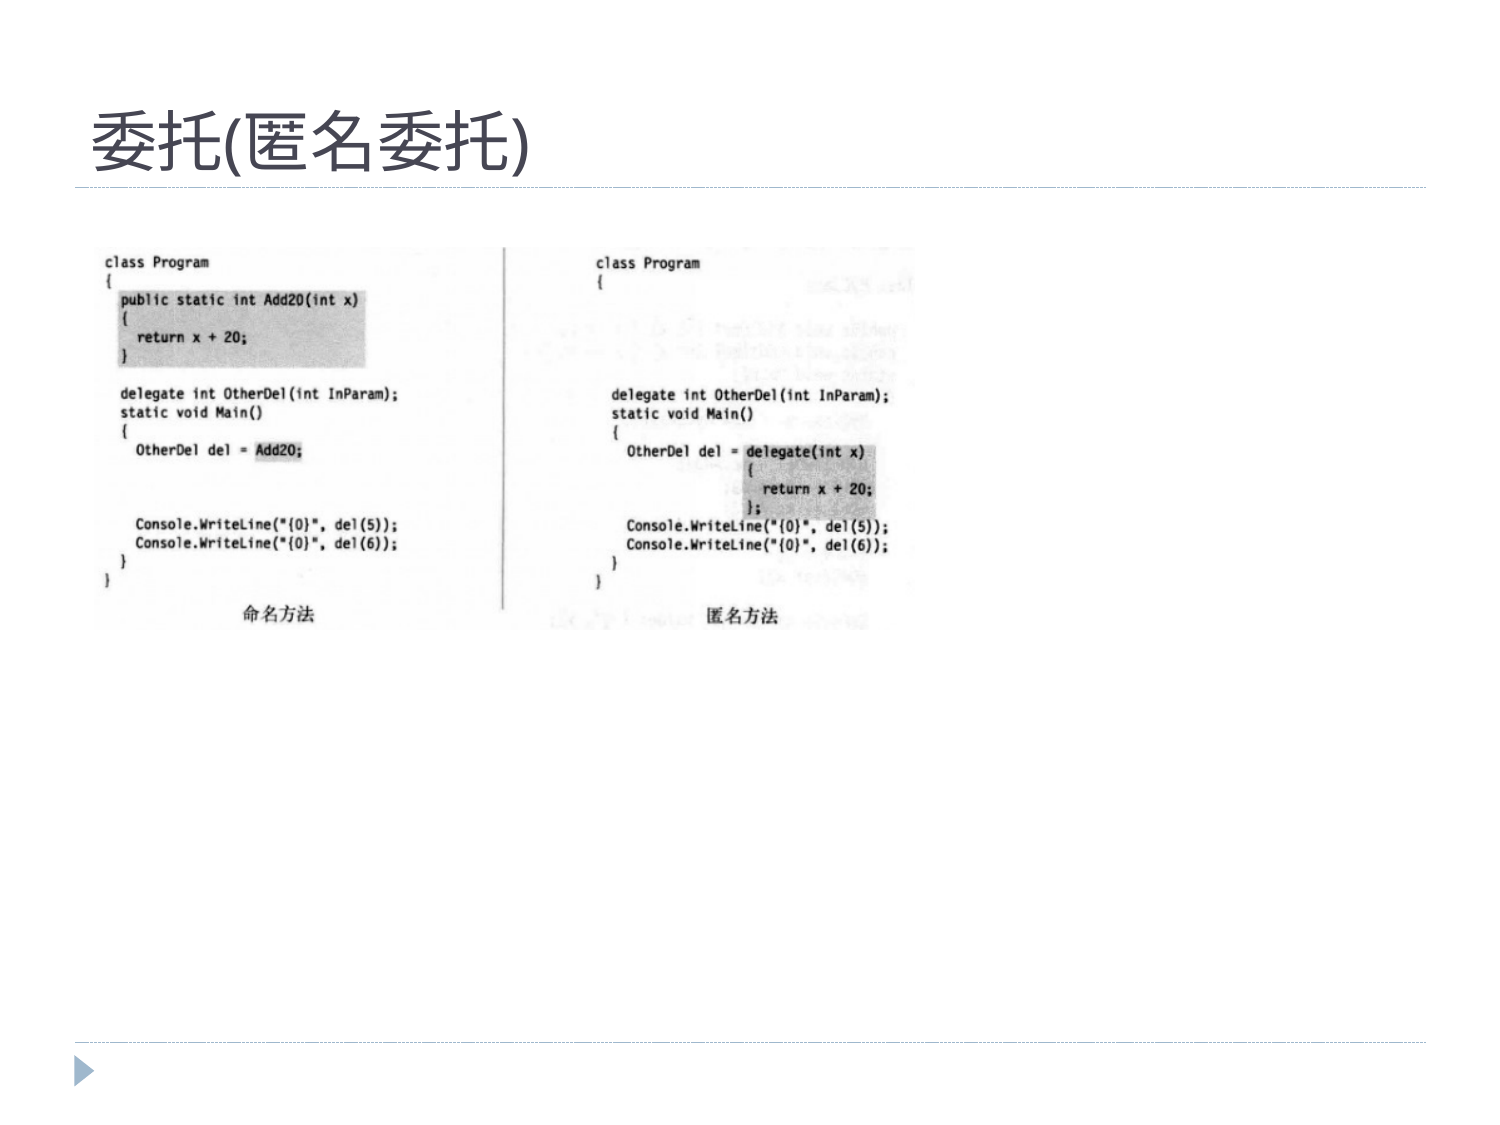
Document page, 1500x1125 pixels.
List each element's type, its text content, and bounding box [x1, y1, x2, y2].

title 委托(匿名委托) [75, 25, 1426, 188]
picture [94, 247, 915, 630]
